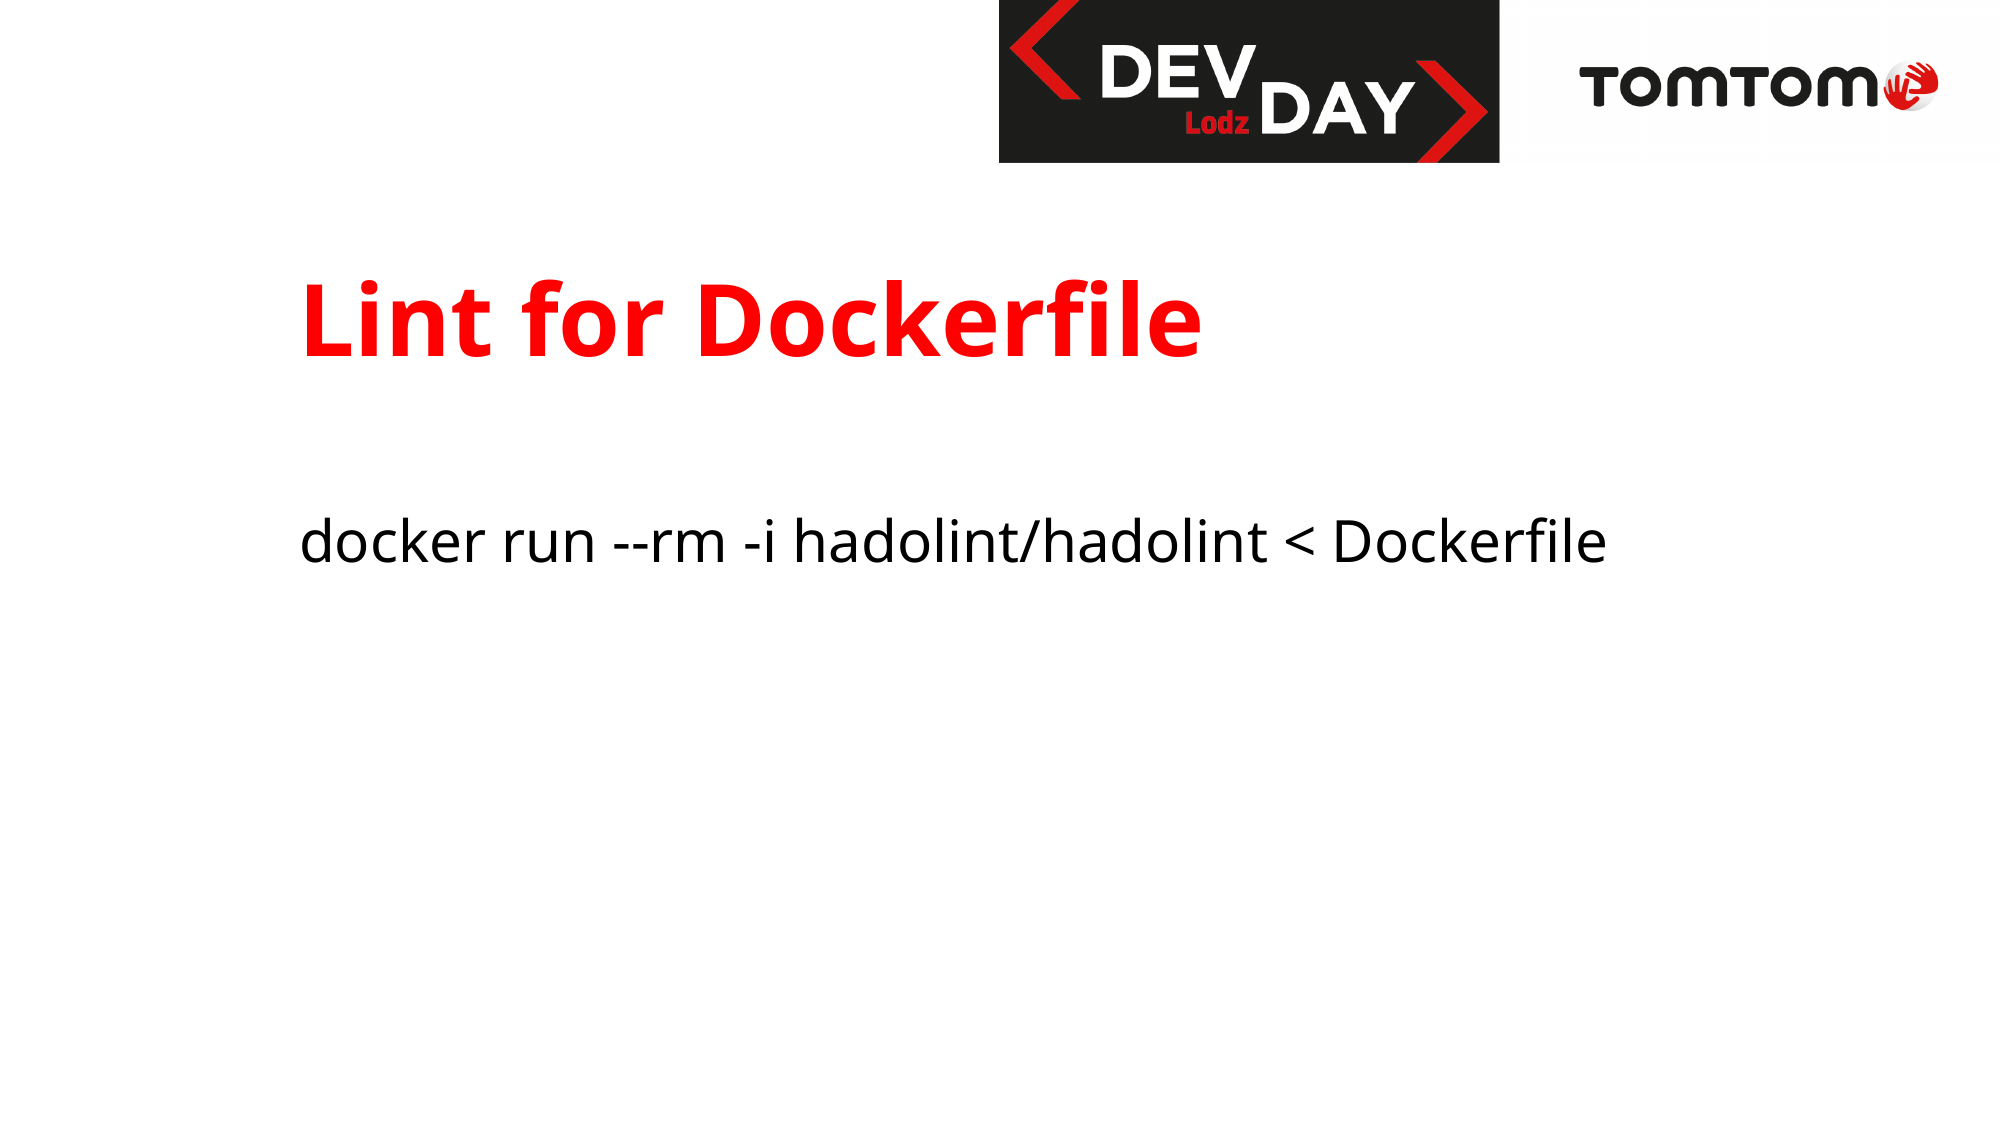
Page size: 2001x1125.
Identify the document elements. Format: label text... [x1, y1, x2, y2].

picture [999, 0, 2000, 164]
text_box docker run --rm -i hadolint/hadolint < Dockerfile [284, 437, 1718, 627]
text_box Lint for Dockerfile [283, 249, 1717, 385]
